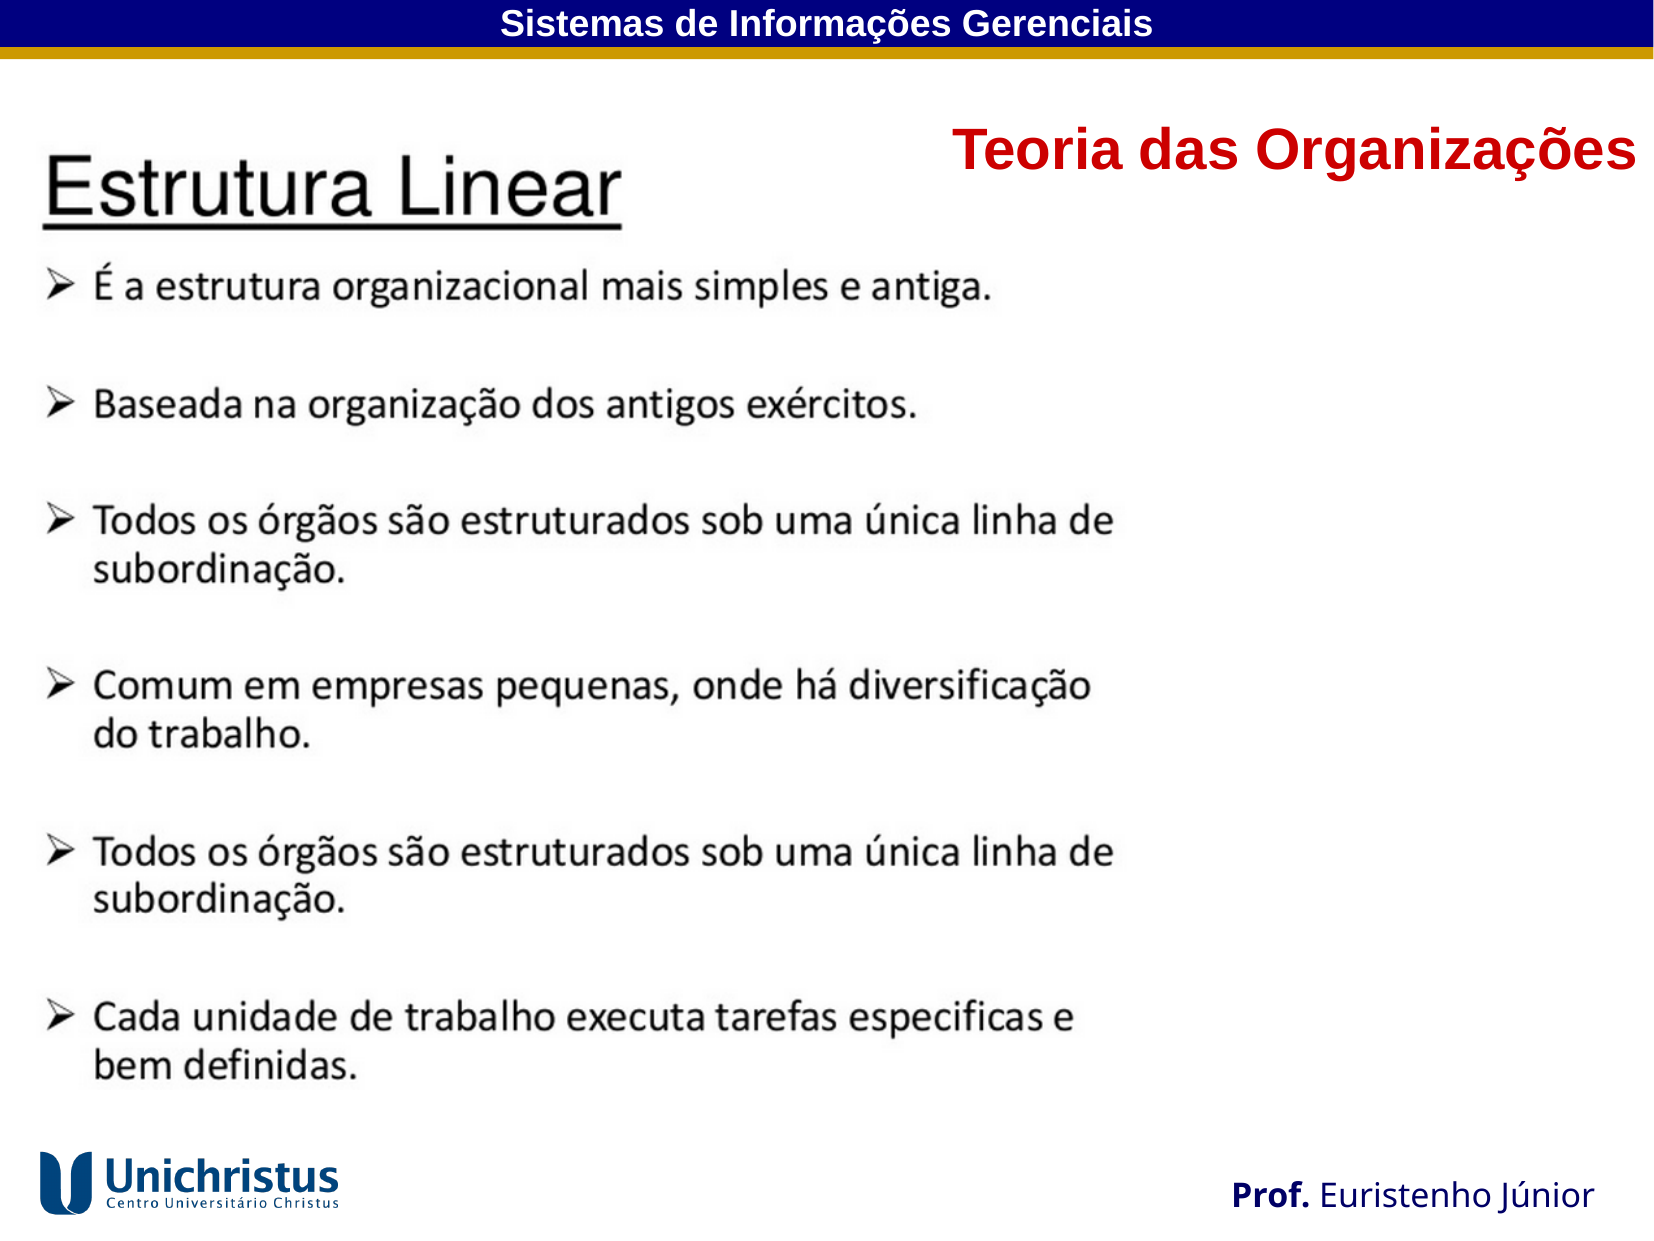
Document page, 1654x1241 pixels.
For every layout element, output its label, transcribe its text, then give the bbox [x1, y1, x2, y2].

picture [33, 141, 1134, 1090]
text_box Prof. Euristenho Júnior [1216, 1163, 1654, 1224]
text_box Sistemas de Informações Gerenciais [0, 0, 1654, 47]
text_box [0, 47, 1654, 60]
picture [35, 1148, 343, 1217]
text_box Teoria das Organizações [937, 109, 1654, 189]
